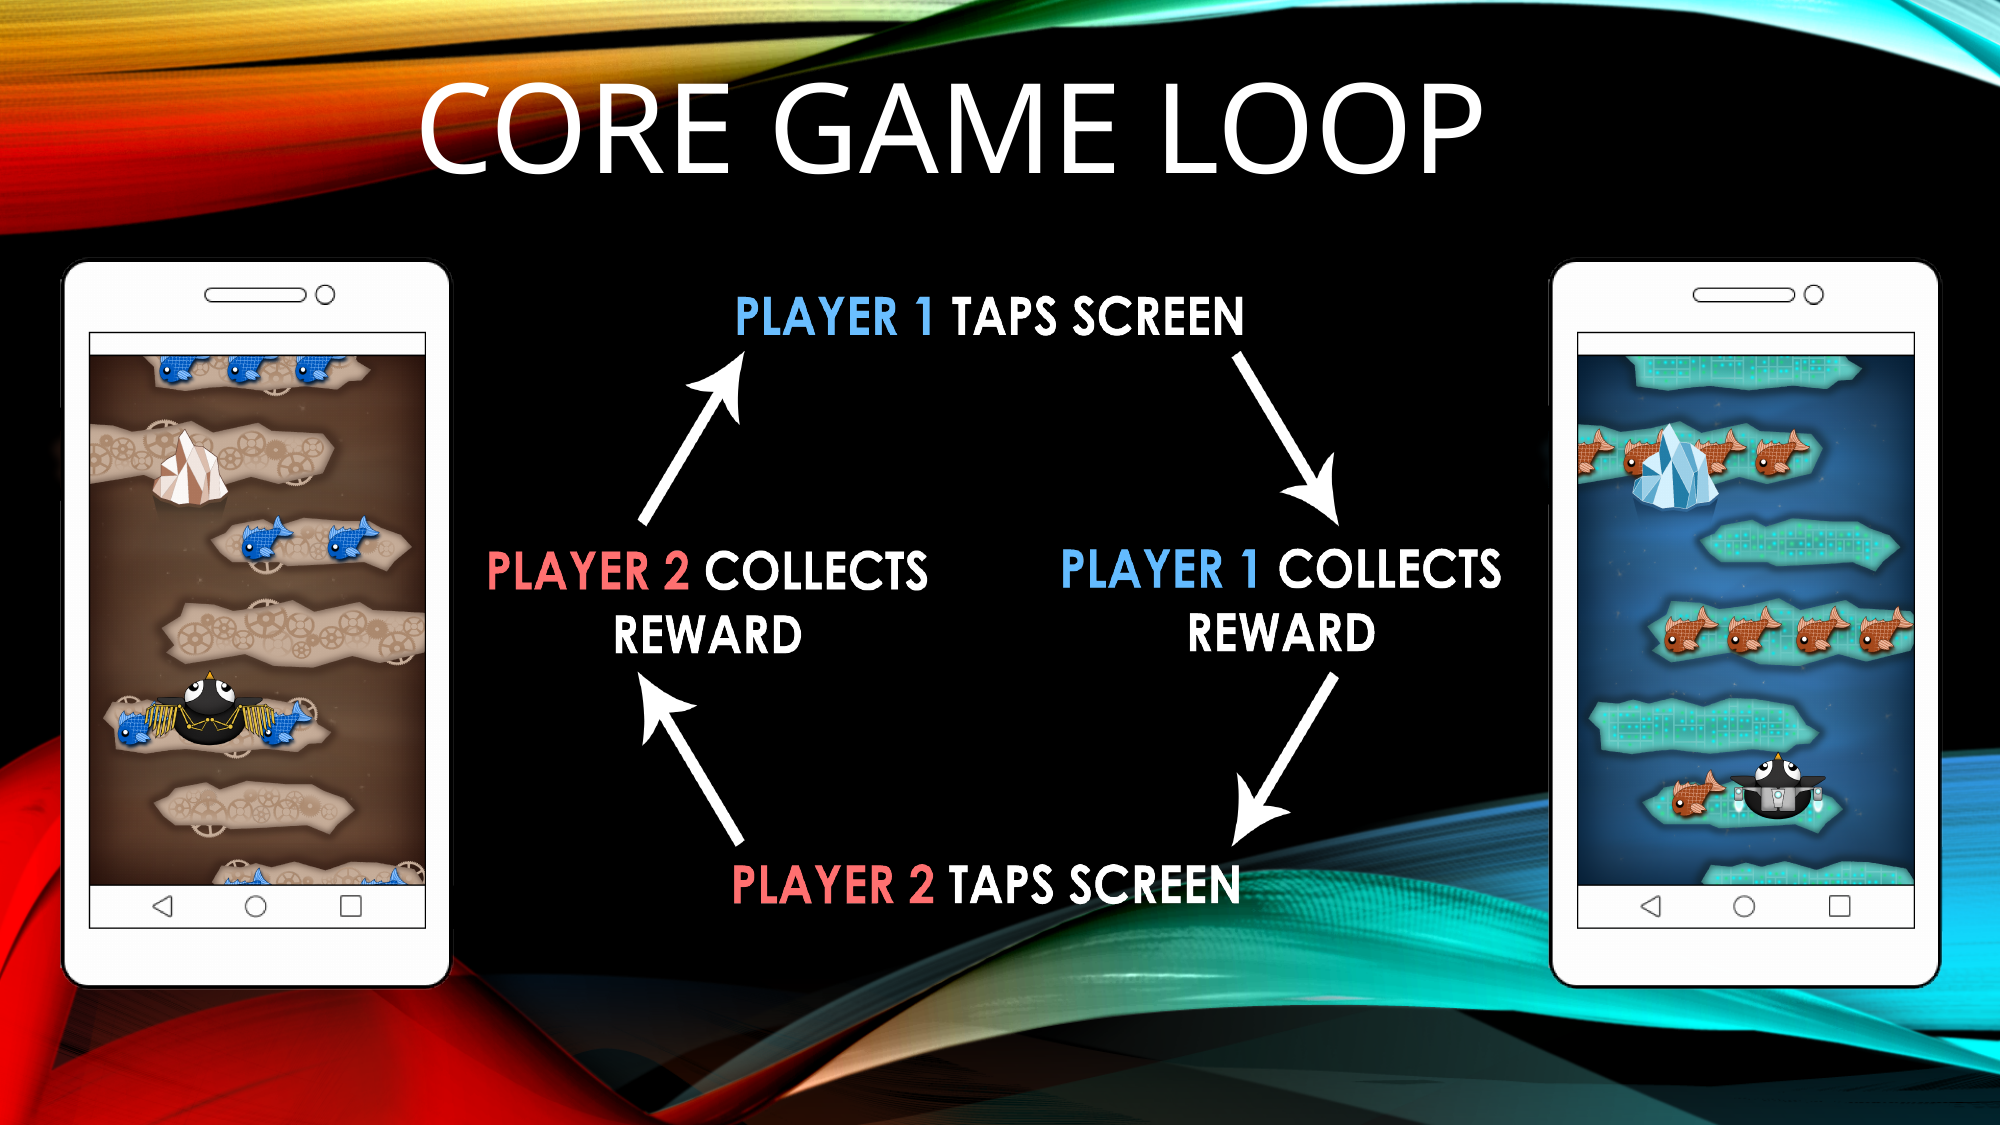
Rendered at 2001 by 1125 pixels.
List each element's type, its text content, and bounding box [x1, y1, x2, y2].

picture [43, 243, 1954, 1080]
title Core game loop [399, 57, 1613, 189]
